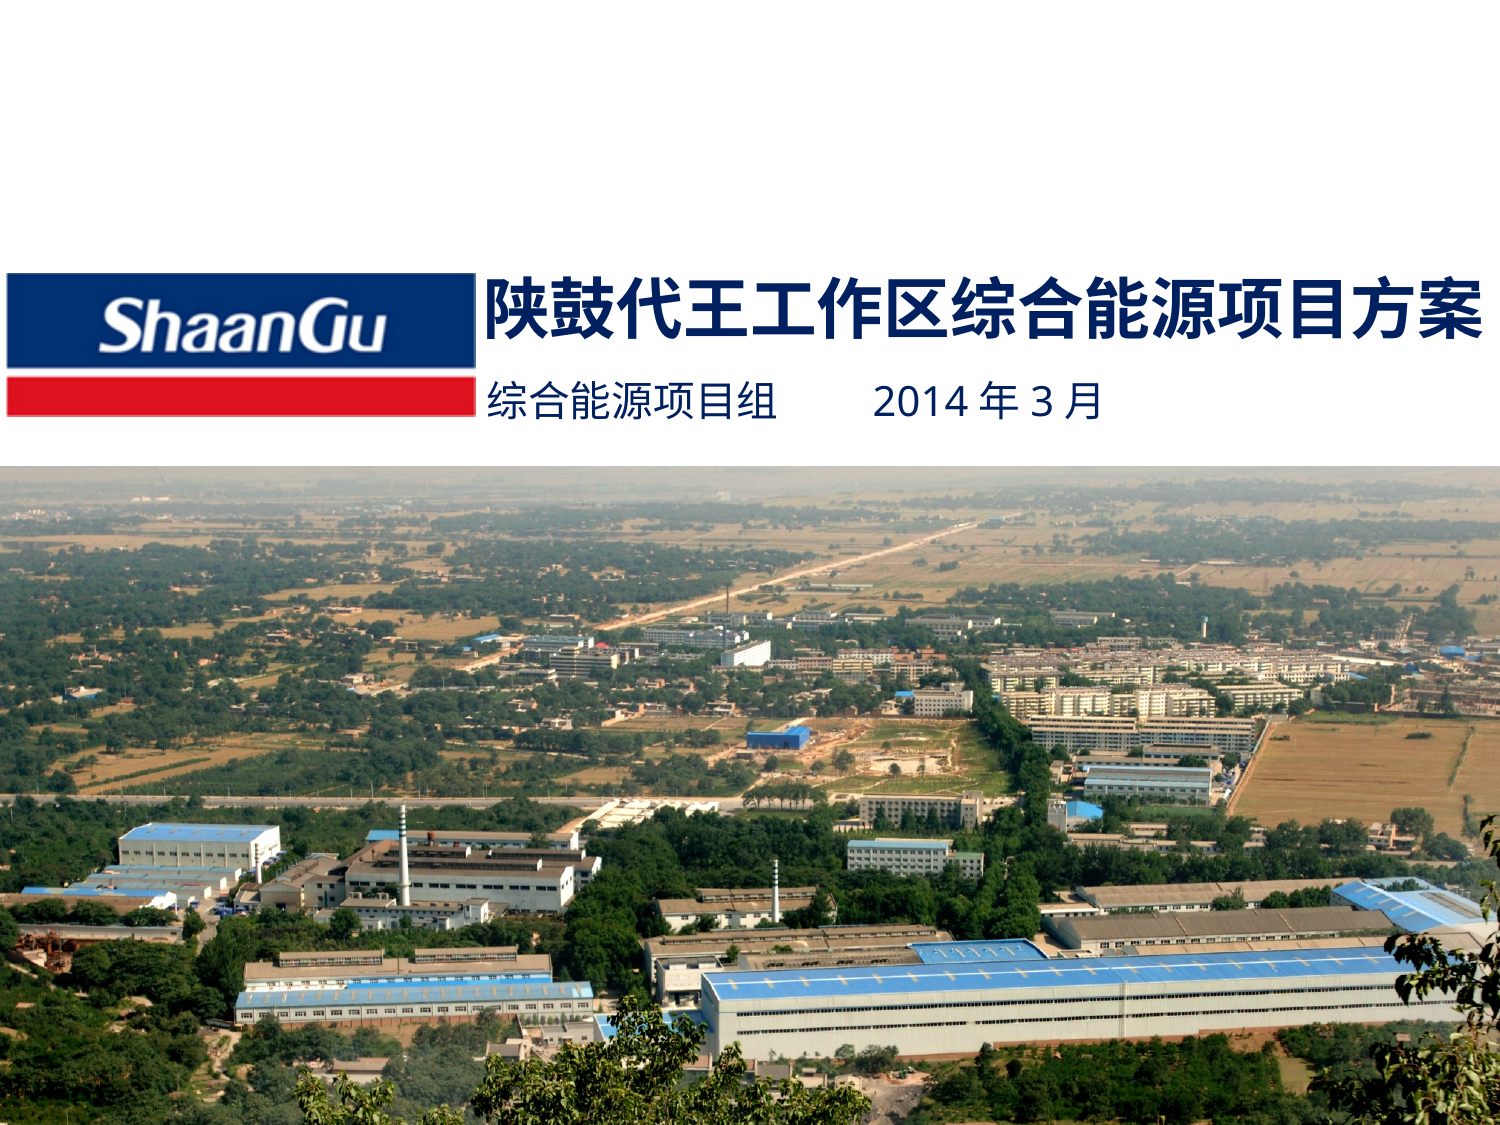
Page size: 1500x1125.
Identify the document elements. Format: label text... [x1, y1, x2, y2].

text_box 综合能源项目组 2014年3月 [471, 367, 1216, 444]
picture [6, 273, 476, 417]
text_box 陕鼓代王工作区综合能源项目方案 [468, 239, 1500, 375]
picture [0, 466, 1500, 1125]
